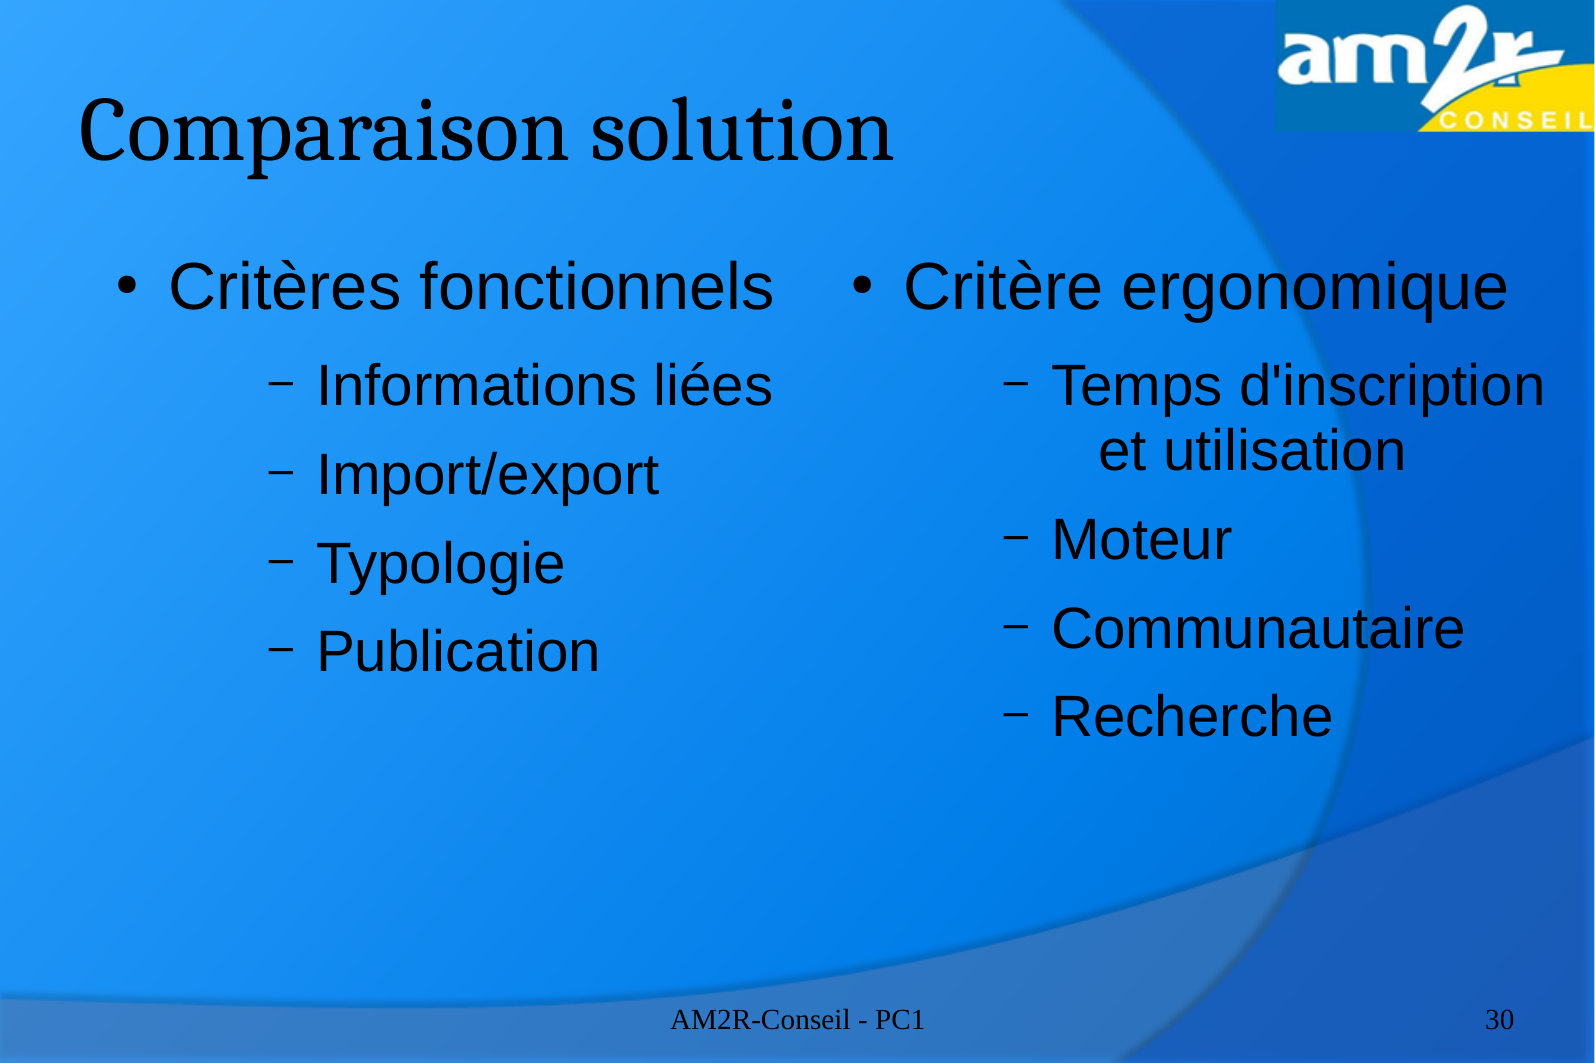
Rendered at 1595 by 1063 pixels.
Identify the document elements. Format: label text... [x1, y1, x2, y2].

list Critère ergonomique Temps d'inscription et utilisation Moteur Communautaire Recherche [814, 248, 1565, 960]
title Comparaison solution [79, 42, 1152, 220]
picture [0, 0, 1595, 1063]
list Critères fonctionnels Informations liées Import/export Typologie Publication [79, 248, 780, 975]
